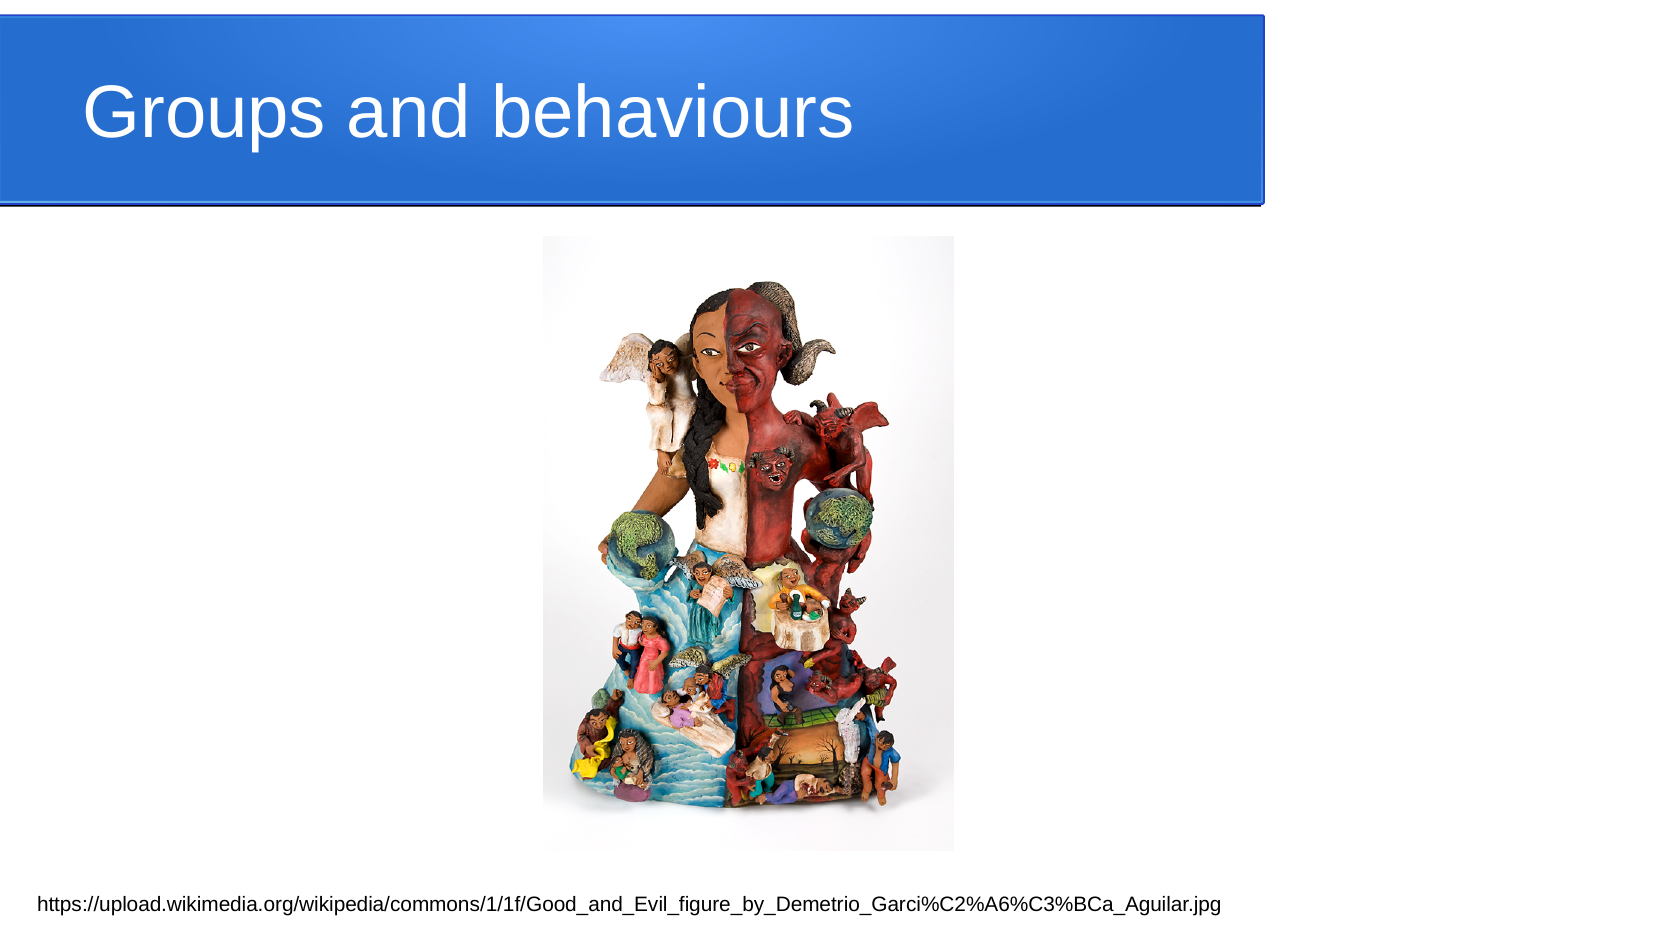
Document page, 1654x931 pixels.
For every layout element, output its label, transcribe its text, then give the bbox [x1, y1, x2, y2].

title Groups and behaviours [82, 35, 1235, 189]
picture [543, 236, 954, 851]
text_box https://upload.wikimedia.org/wikipedia/commons/1/1f/Good_and_Evil_figure_by_Demetrio_Garci%C2%A6%C3%BCa_Aguilar.jpg [22, 885, 1649, 931]
